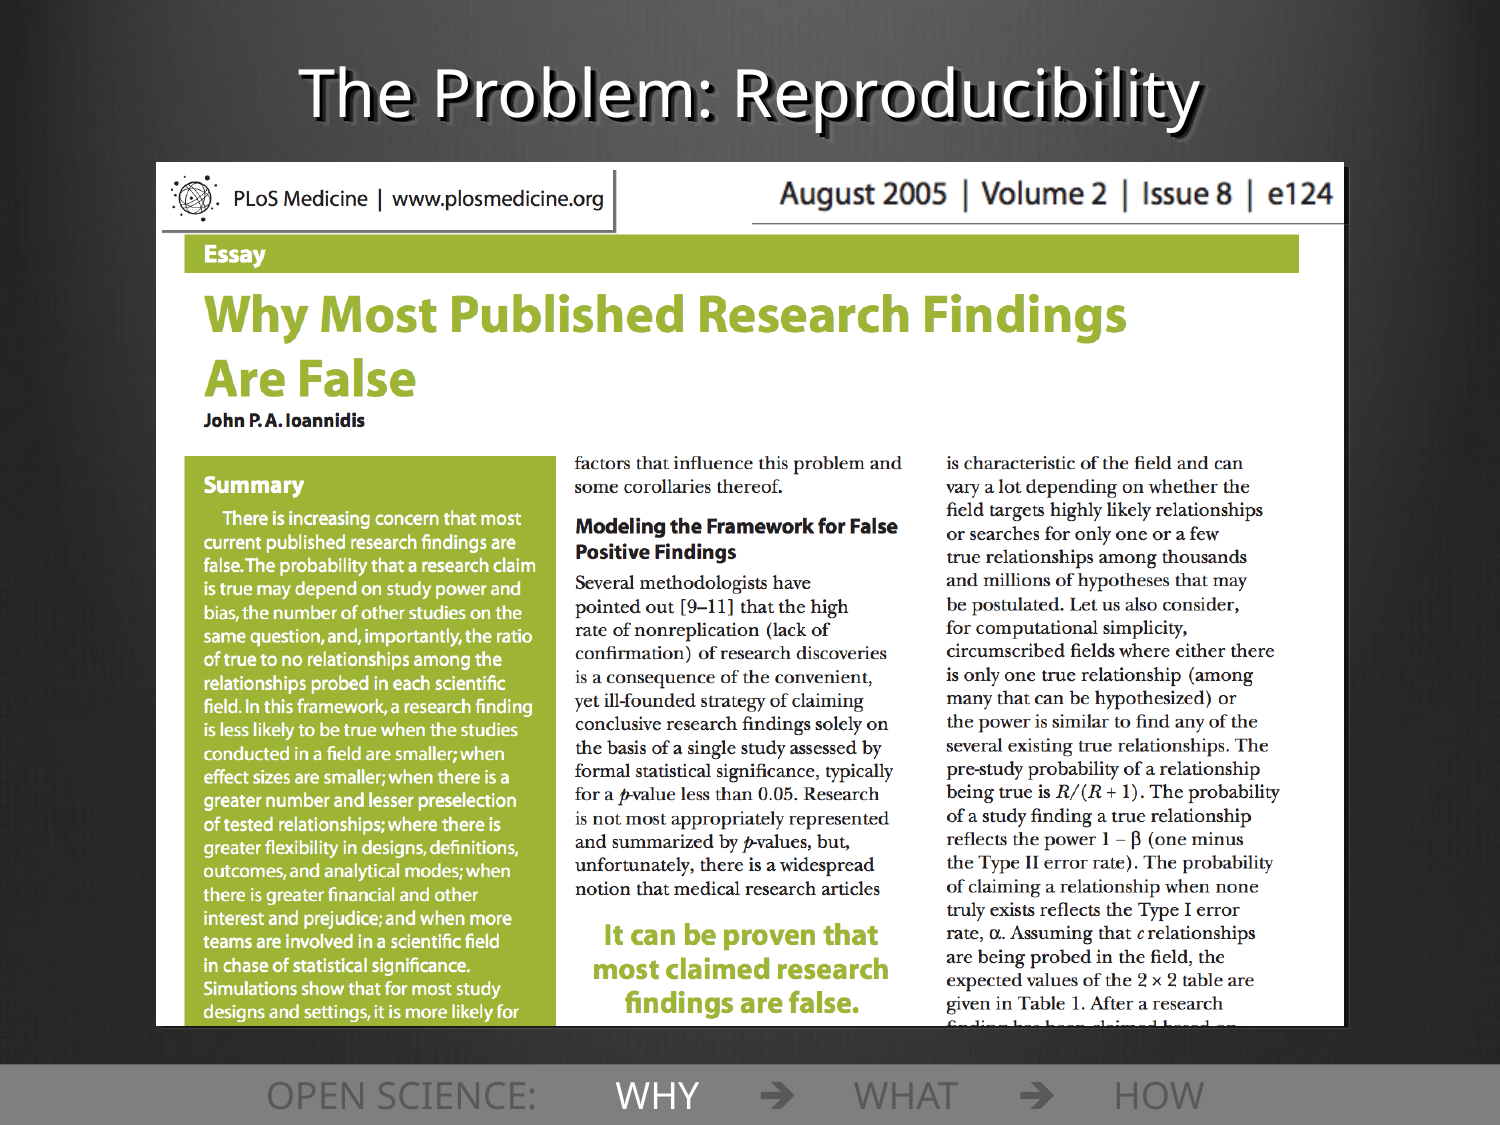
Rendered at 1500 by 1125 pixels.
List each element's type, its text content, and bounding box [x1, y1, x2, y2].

picture [156, 162, 1344, 1026]
text_box OPEN SCIENCE: WHY  WHAT  HOW [0, 1064, 1500, 1125]
title The Problem: Reproducibility [112, 19, 1388, 163]
